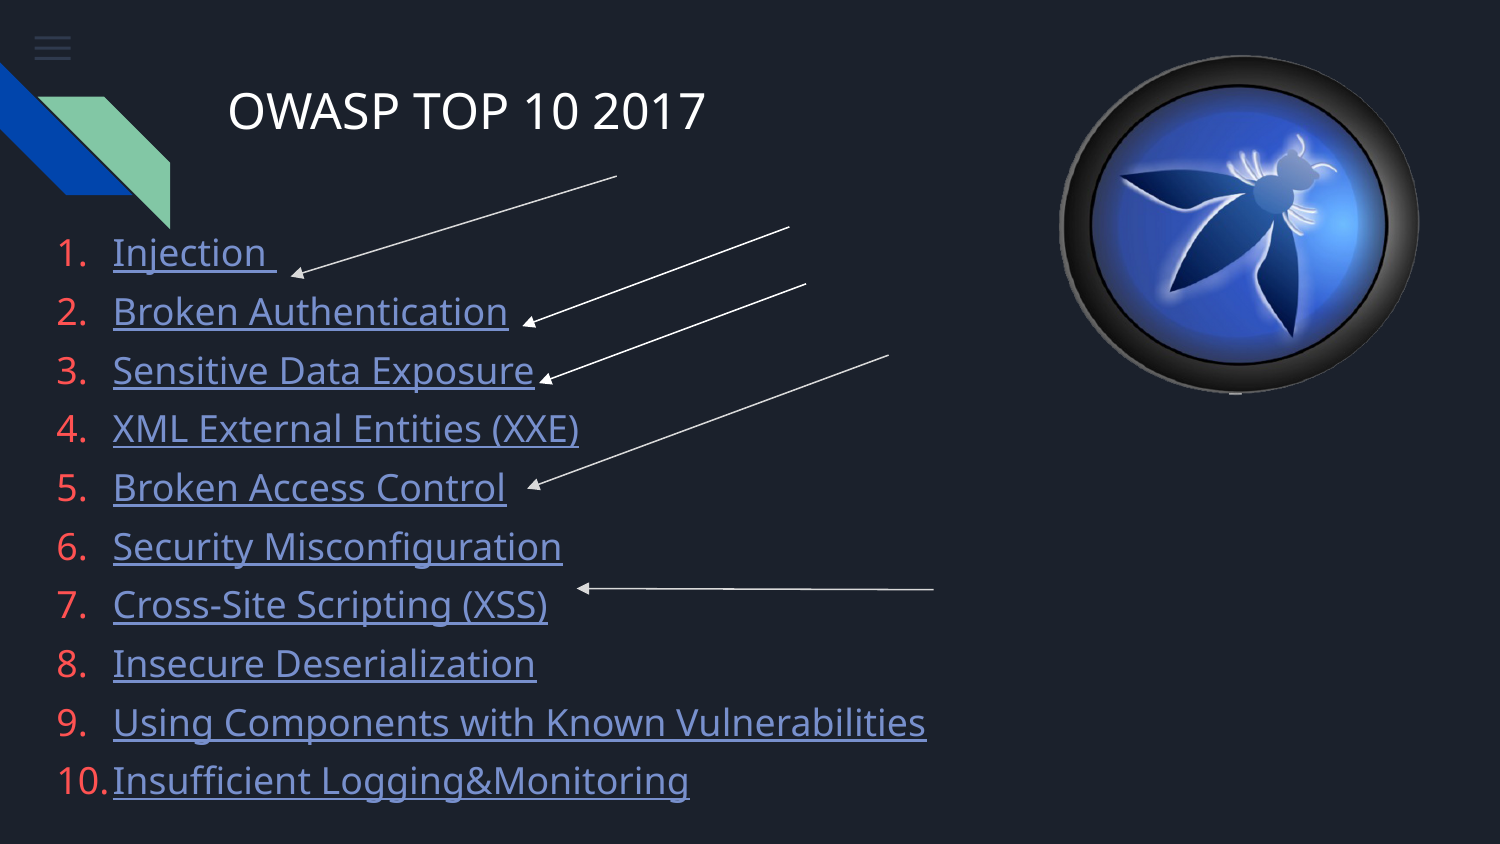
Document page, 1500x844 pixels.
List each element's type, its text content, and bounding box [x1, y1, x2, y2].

text_box Injection Broken Authentication Sensitive Data Exposure XML External Entities (XXE) Broken Access Control Security Misconfiguration Cross-Site Scripting (XSS) Insecure Deserialization Using Components with Known Vulnerabilities Insufficient Logging&Monitoring [22, 242, 962, 828]
title OWASP TOP 10 2017 [212, 64, 1046, 164]
picture [1046, 45, 1435, 408]
